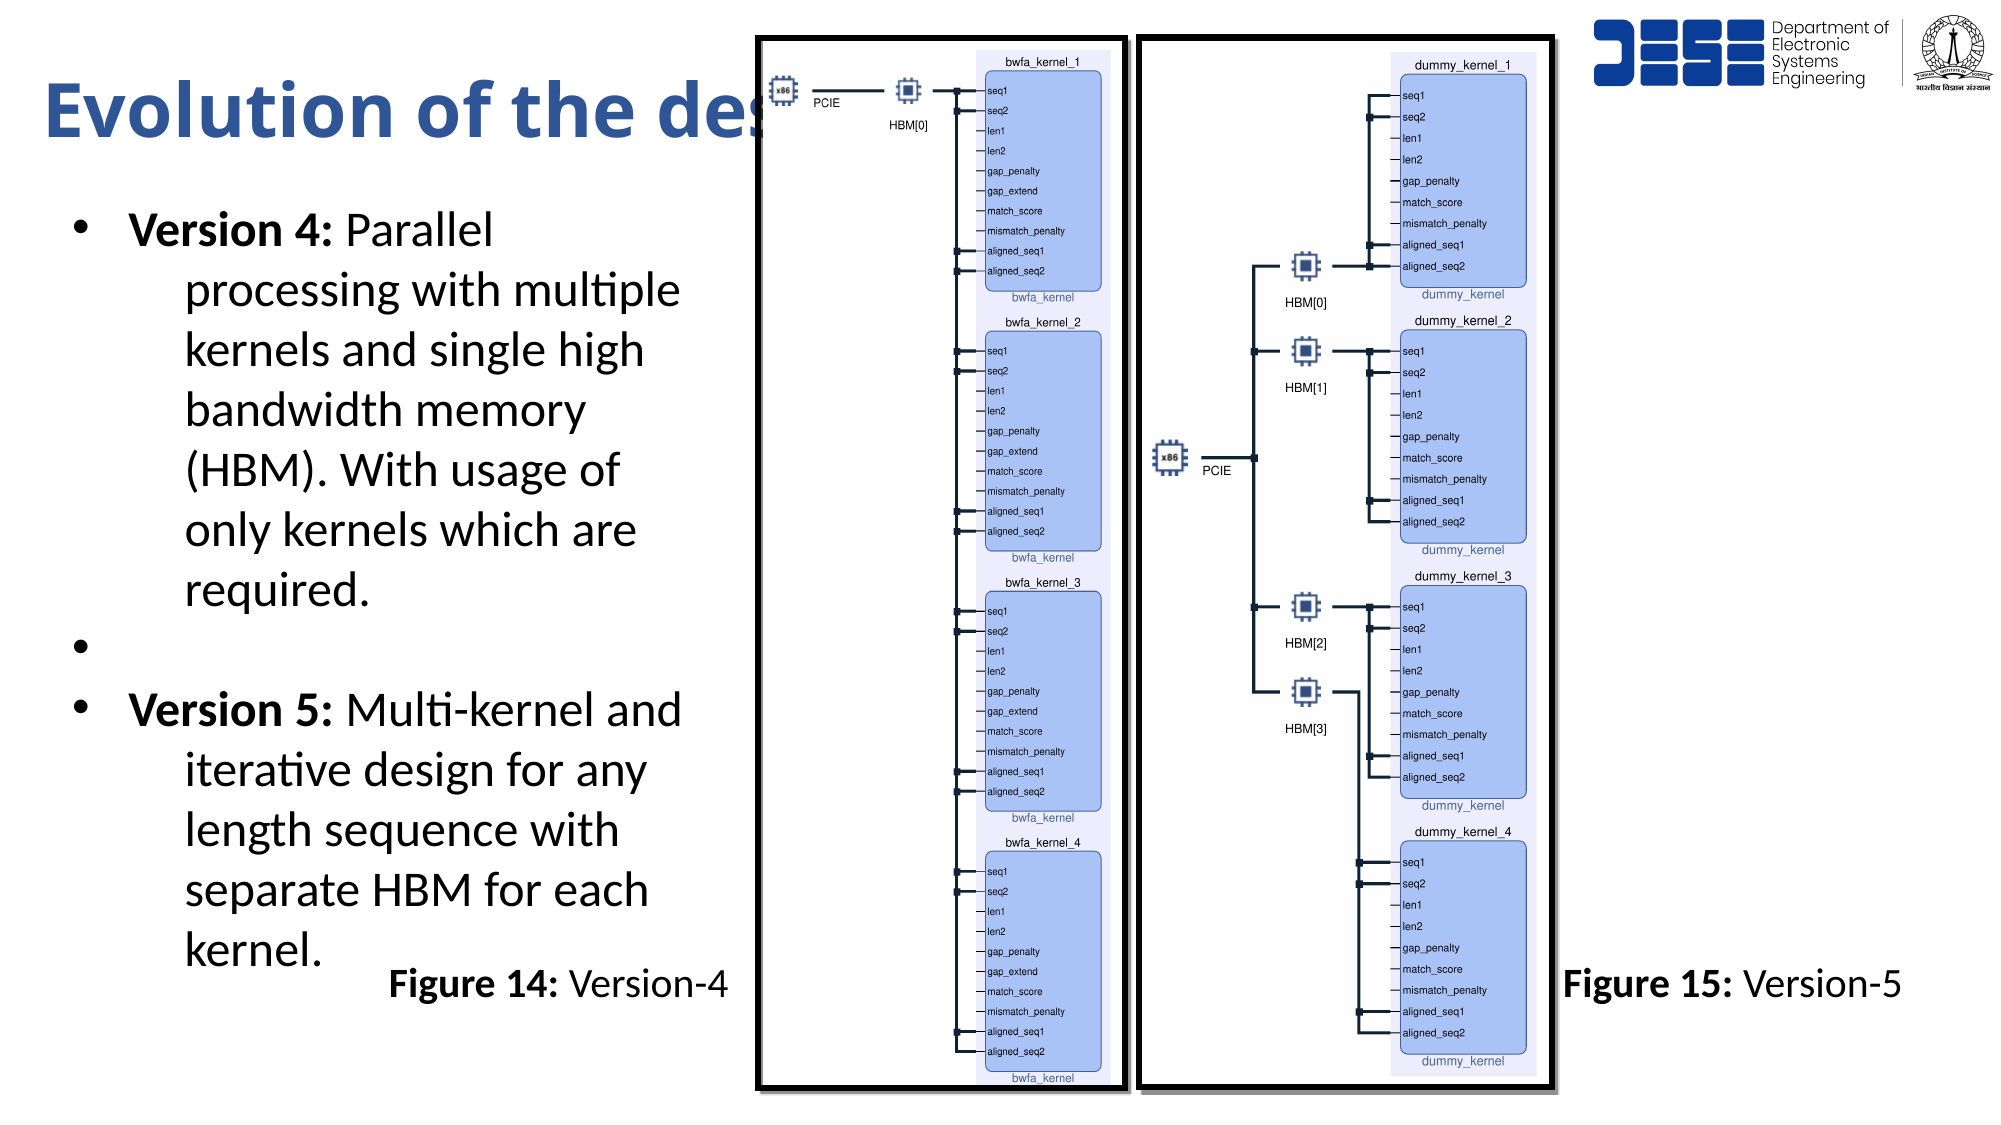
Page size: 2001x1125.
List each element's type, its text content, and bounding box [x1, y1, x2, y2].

title Evolution of the design [27, 41, 755, 185]
picture [761, 41, 1122, 1085]
text_box Figure 15: Version-5 [1548, 948, 1955, 1015]
text_box Version 4: Parallel processing with multiple kernels and single high bandwidth memory (HBM). With usage of only kernels which are required. Version 5: Multi-kernel and iterative design for any length sequence with separate HBM for each kernel. [57, 189, 728, 932]
text_box Figure 14: Version-4 [374, 948, 758, 1015]
title Evolution of the design [1560, 41, 1753, 185]
picture [1142, 40, 1549, 1084]
text_box [1412, 1042, 1863, 1103]
